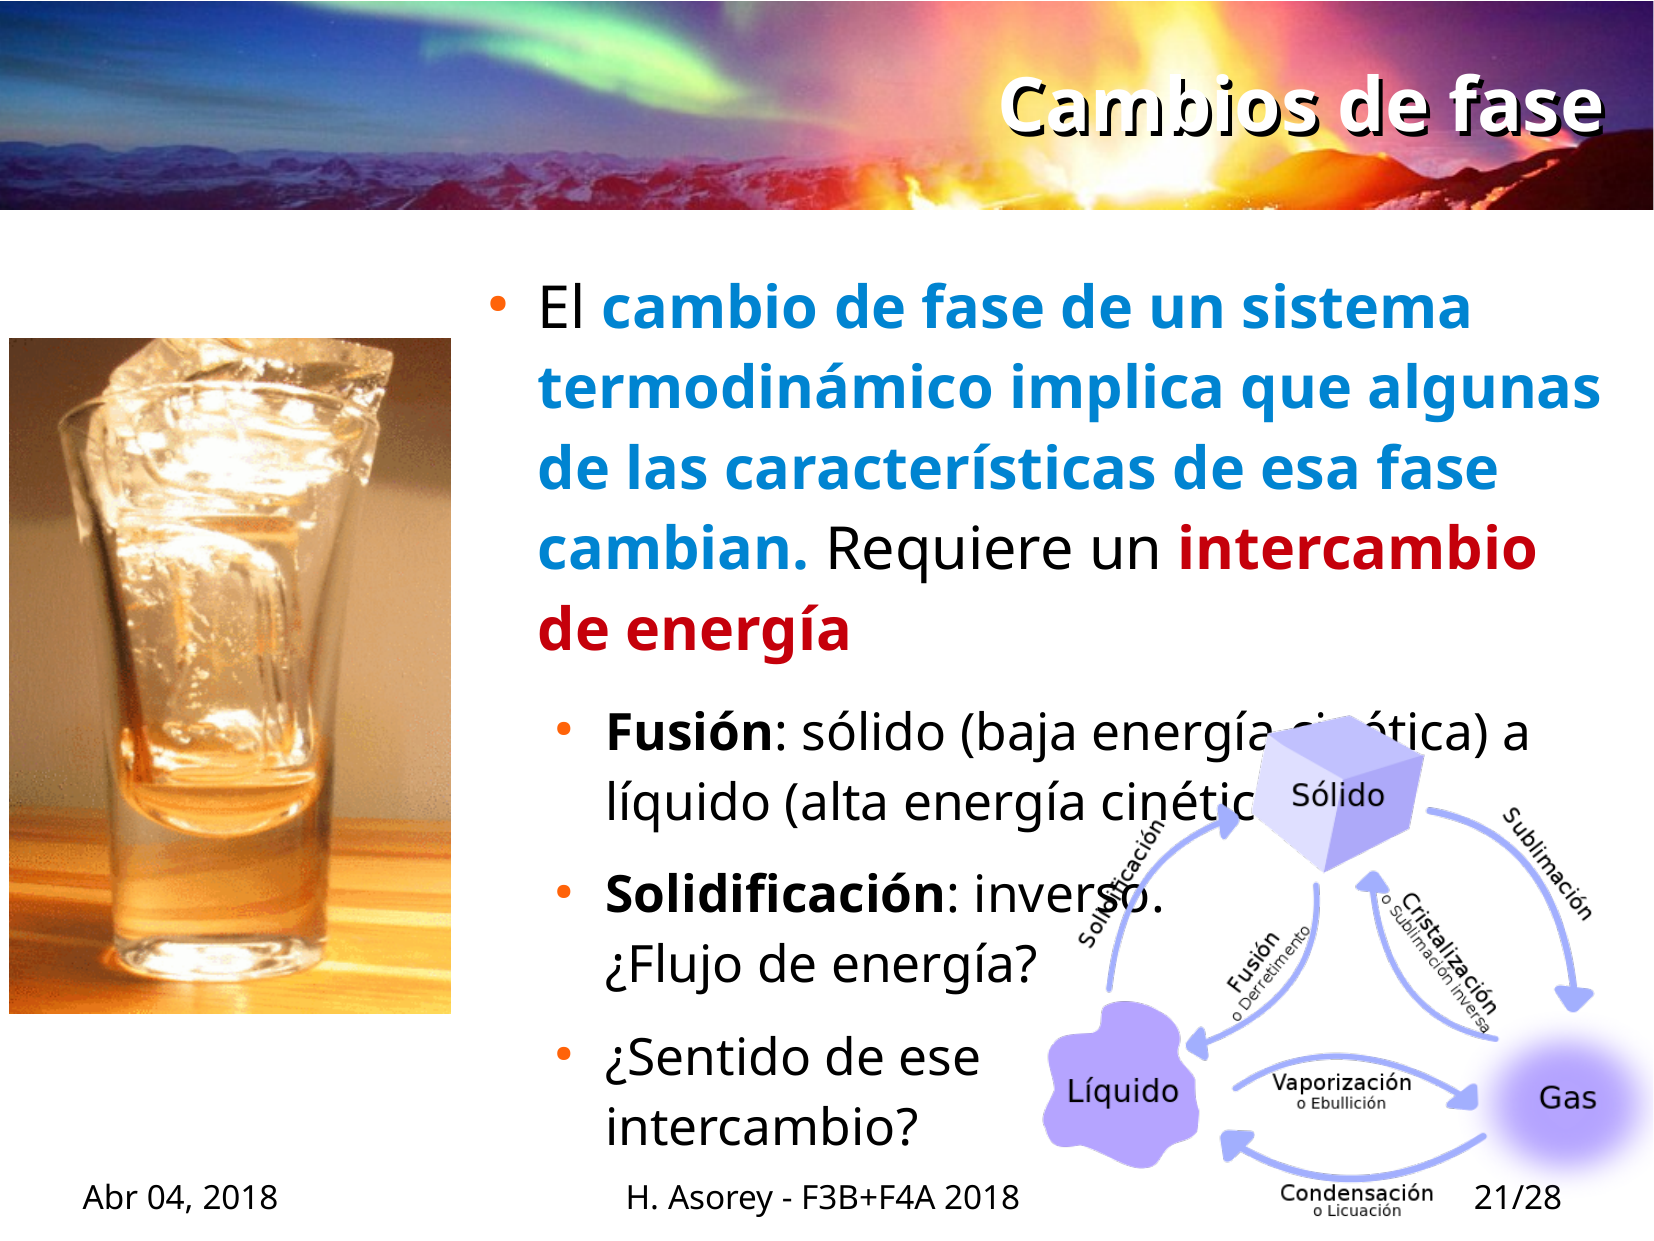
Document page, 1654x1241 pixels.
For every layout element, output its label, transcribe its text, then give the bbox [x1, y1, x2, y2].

picture [1014, 689, 1654, 1238]
picture [9, 338, 451, 1014]
title Cambios de fase [45, 15, 1606, 191]
list El cambio de fase de un sistema termodinámico implica que algunas de las características de esa fase cambian. Requiere un intercambio de energía Fusión: sólido (baja energía cinética) a líquido (alta energía cinética) Solidificación: inverso. ¿Flujo de energía? ¿Sentido de ese intercambio? [470, 264, 1606, 1165]
picture [0, 1, 1654, 210]
